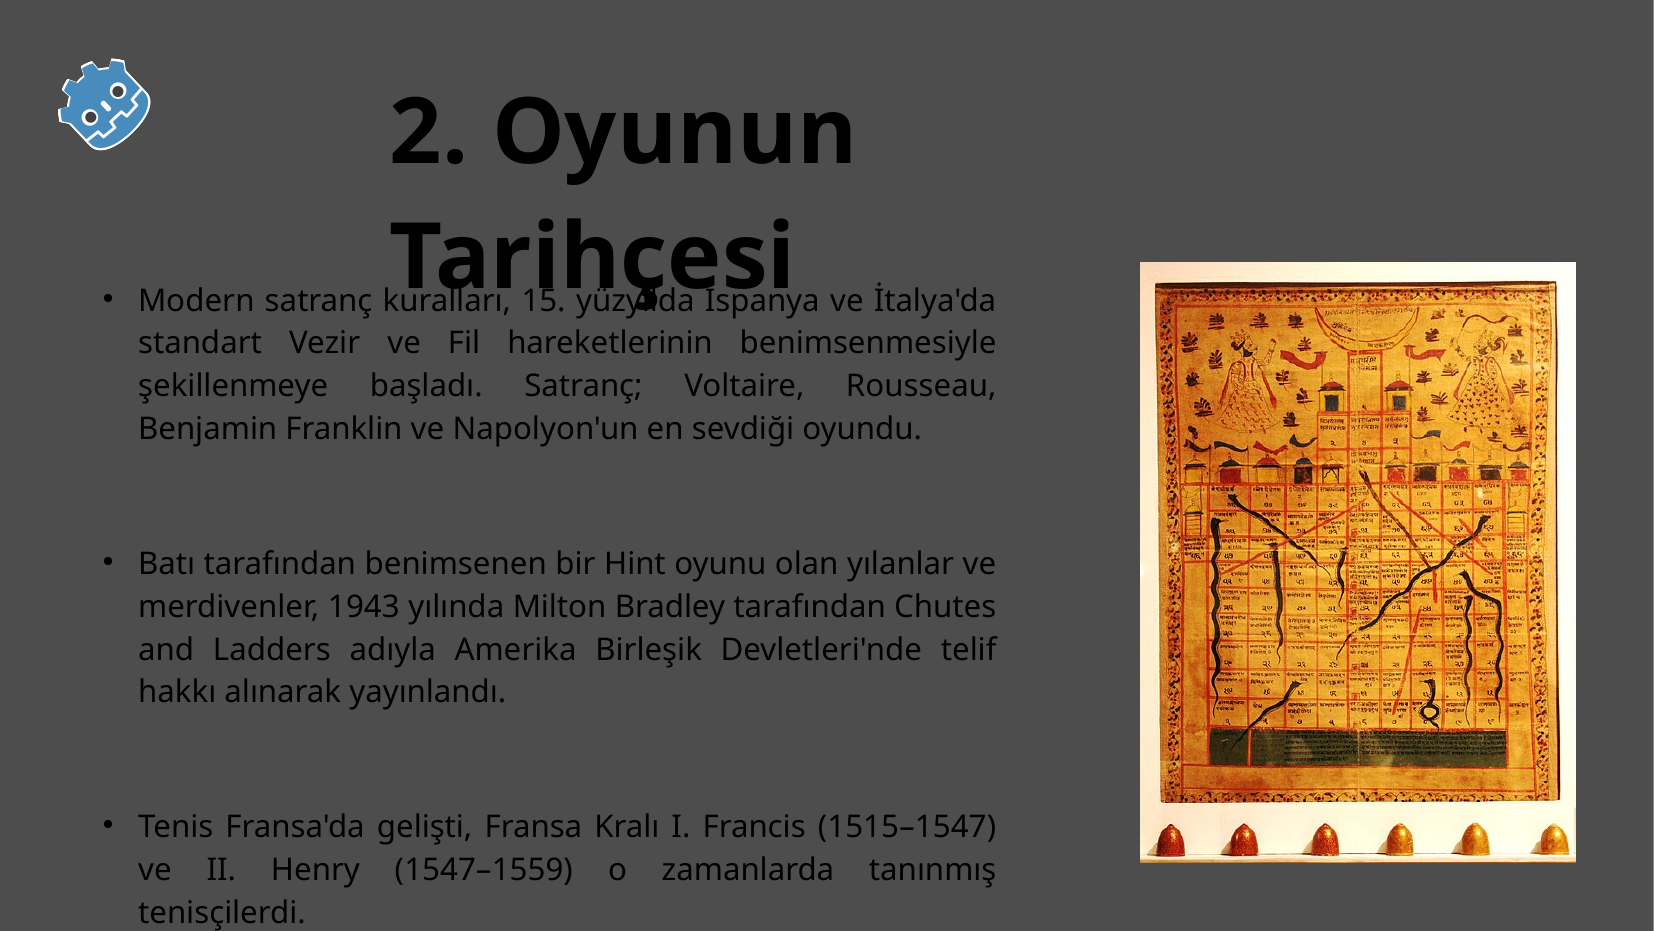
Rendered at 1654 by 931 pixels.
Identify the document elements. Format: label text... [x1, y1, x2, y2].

text_box Modern satranç kuralları, 15. yüzyılda İspanya ve İtalya'da standart Vezir ve Fil hareketlerinin benimsenmesiyle şekillenmeye başladı. Satranç; Voltaire, Rousseau, Benjamin Franklin ve Napolyon'un en sevdiği oyundu. Batı tarafından benimsenen bir Hint oyunu olan yılanlar ve merdivenler, 1943 yılında Milton Bradley tarafından Chutes and Ladders adıyla Amerika Birleşik Devletleri'nde telif hakkı alınarak yayınlandı. Tenis Fransa'da gelişti, Fransa Kralı I. Francis (1515–1547) ve II. Henry (1547–1559) o zamanlarda tanınmış tenisçilerdi. [87, 270, 1013, 826]
picture [0, 0, 1654, 931]
text_box 2. Oyunun Tarihçesi [375, 57, 1163, 188]
